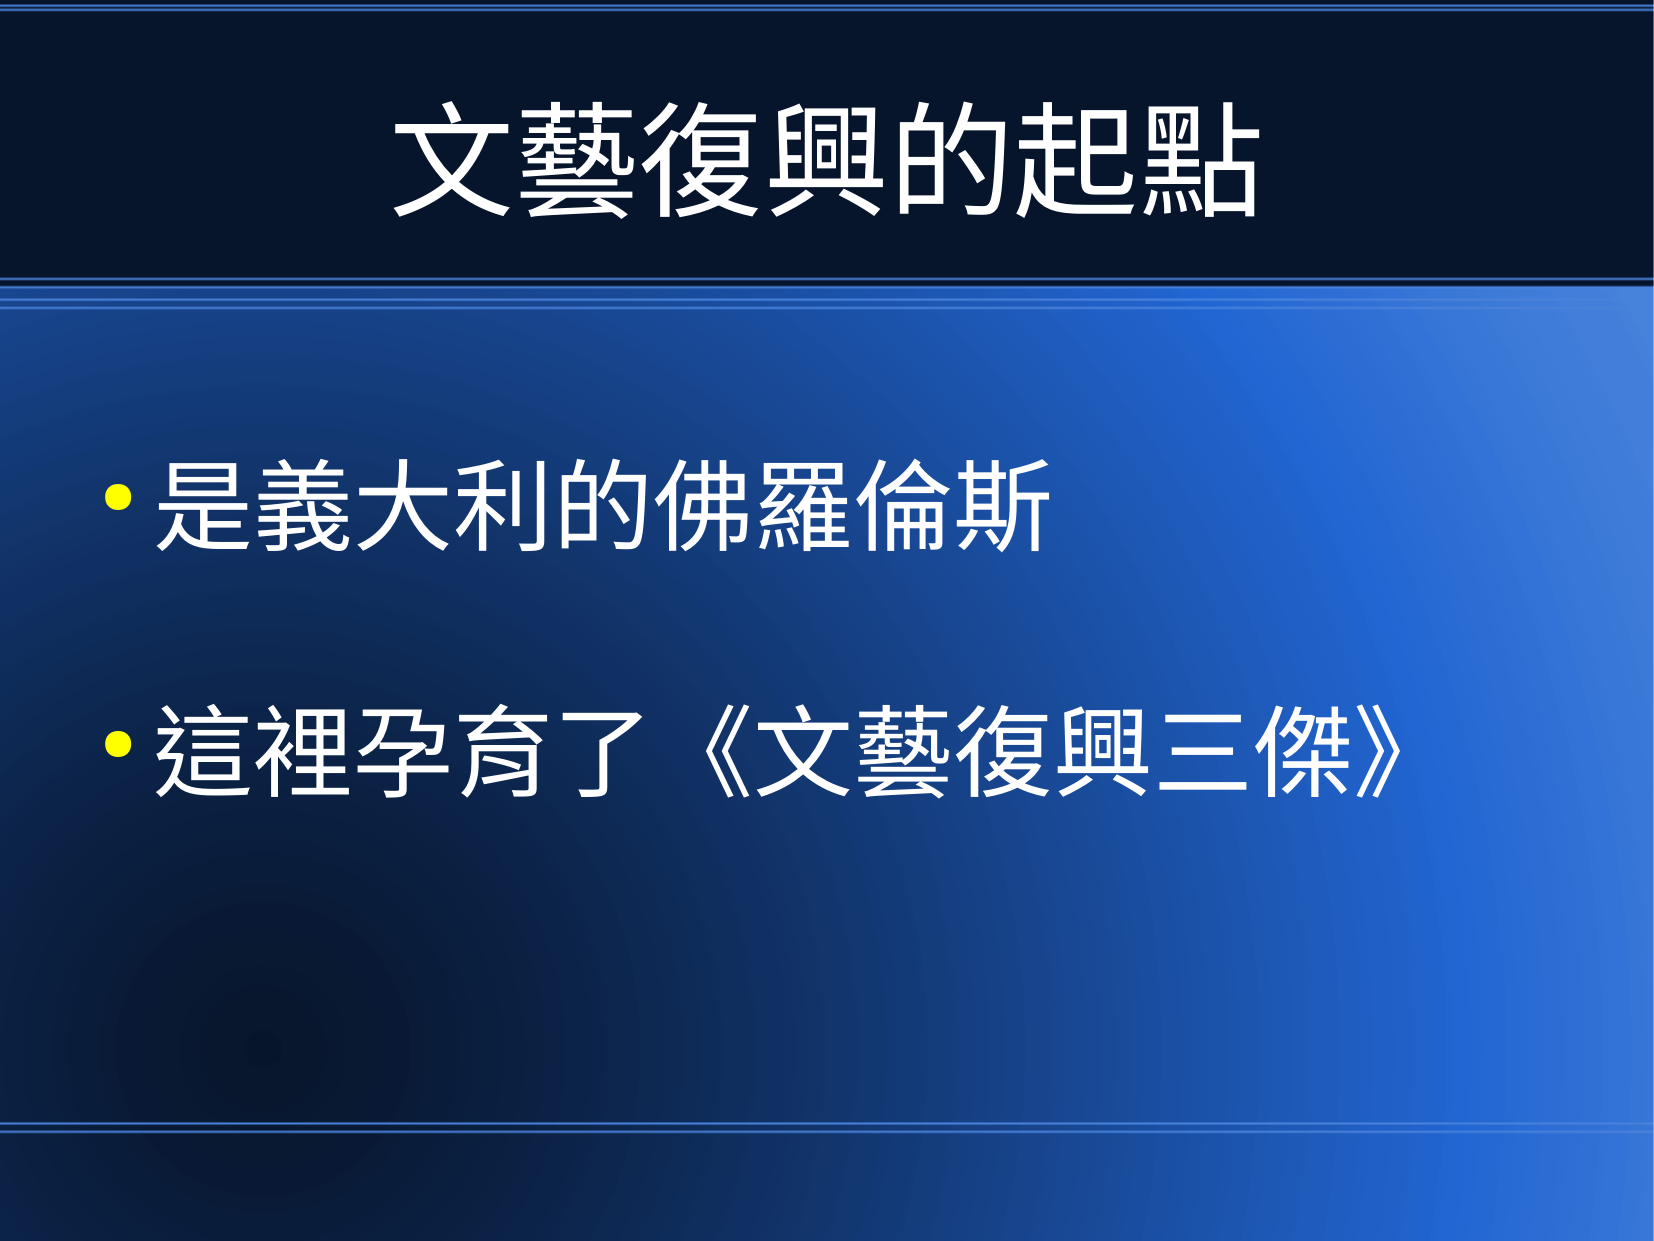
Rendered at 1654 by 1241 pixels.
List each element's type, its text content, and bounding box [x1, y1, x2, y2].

list 是義大利的佛羅倫斯 這裡孕育了《文藝復興三傑》 [82, 355, 1571, 1241]
picture [0, 0, 1654, 1241]
title 文藝復興的起點 [82, 49, 1571, 257]
